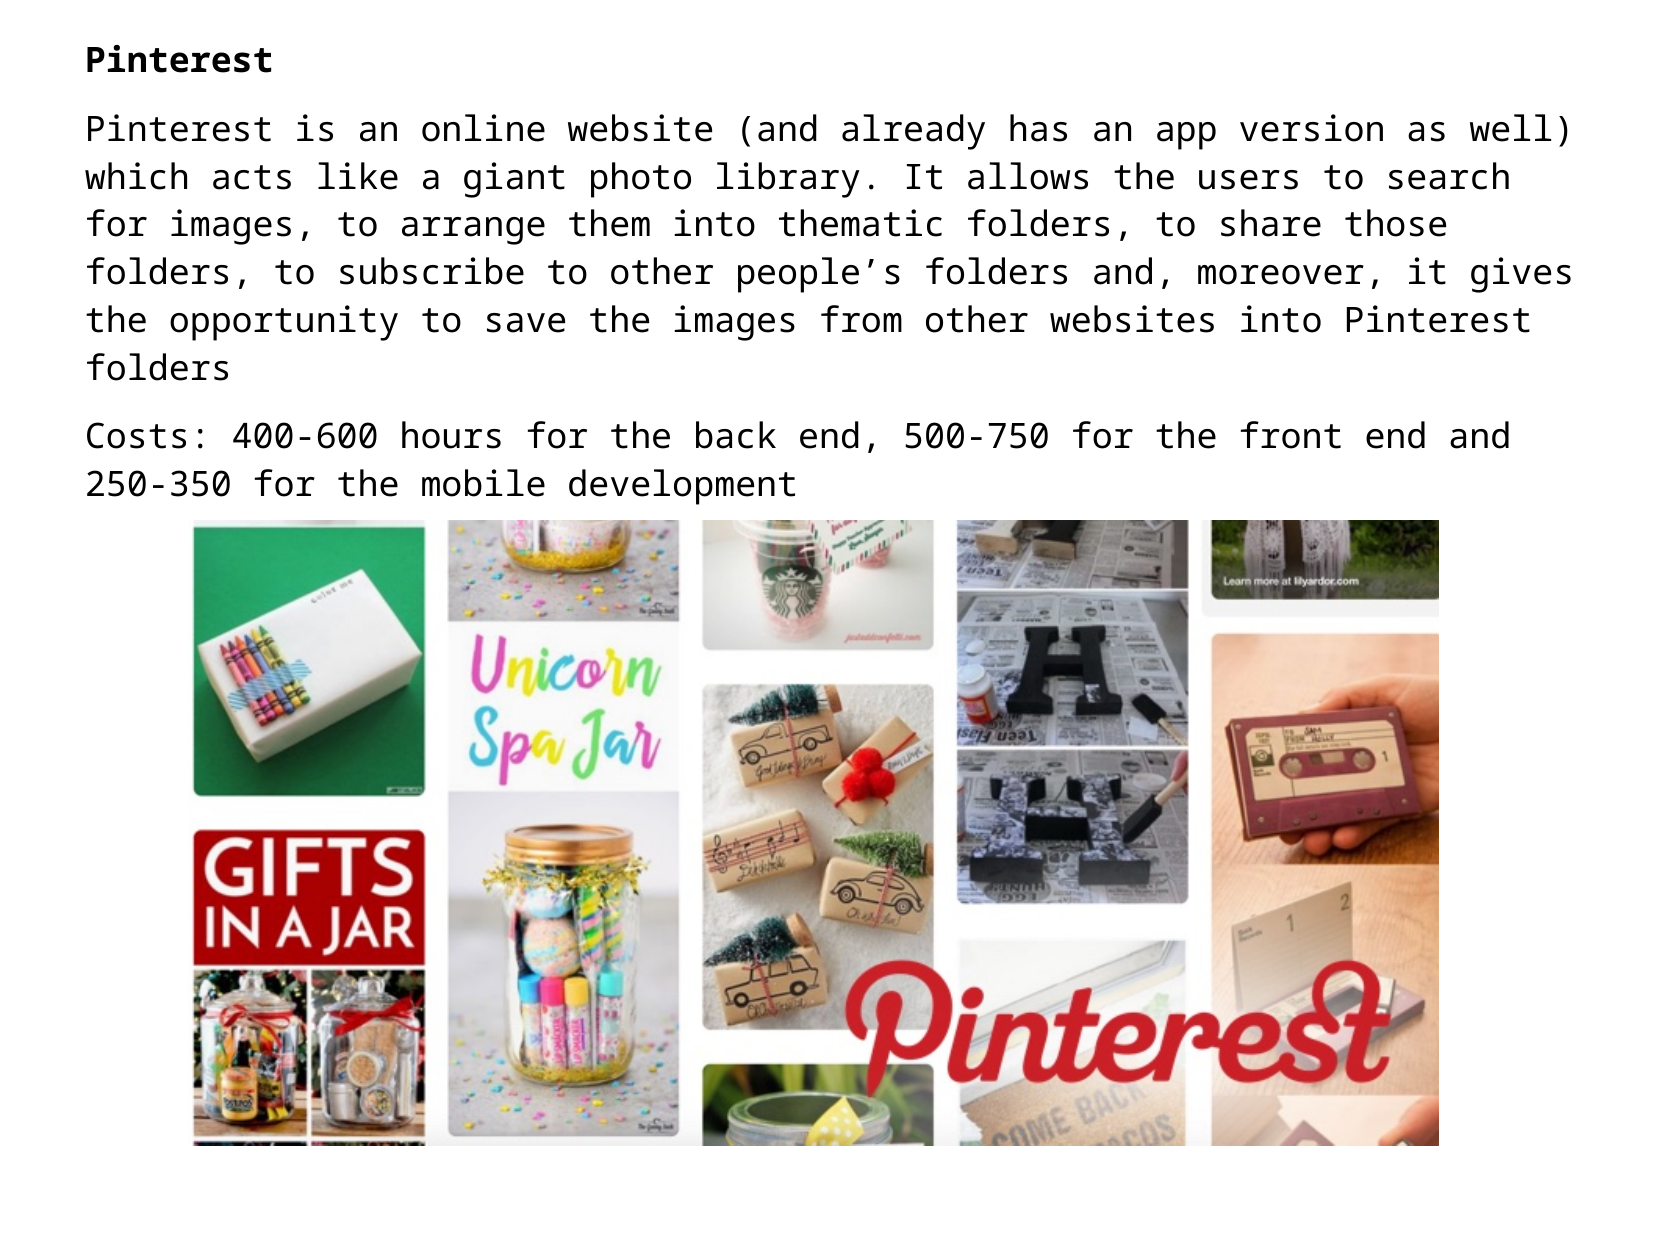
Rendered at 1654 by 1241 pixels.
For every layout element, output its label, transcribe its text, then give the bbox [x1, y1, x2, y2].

picture [188, 520, 1439, 1146]
list Pinterest Pinterest is an online website (and already has an app version as well) which acts like a giant photo library. It allows the users to search for images, to arrange them into thematic folders, to share those folders, to subscribe to other people’s folders and, moreover, it gives the opportunity to save the images from other websites into Pinterest folders Costs: 400-600 hours for the back end, 500-750 for the front end and 250-350 for the mobile development [35, 35, 1589, 508]
